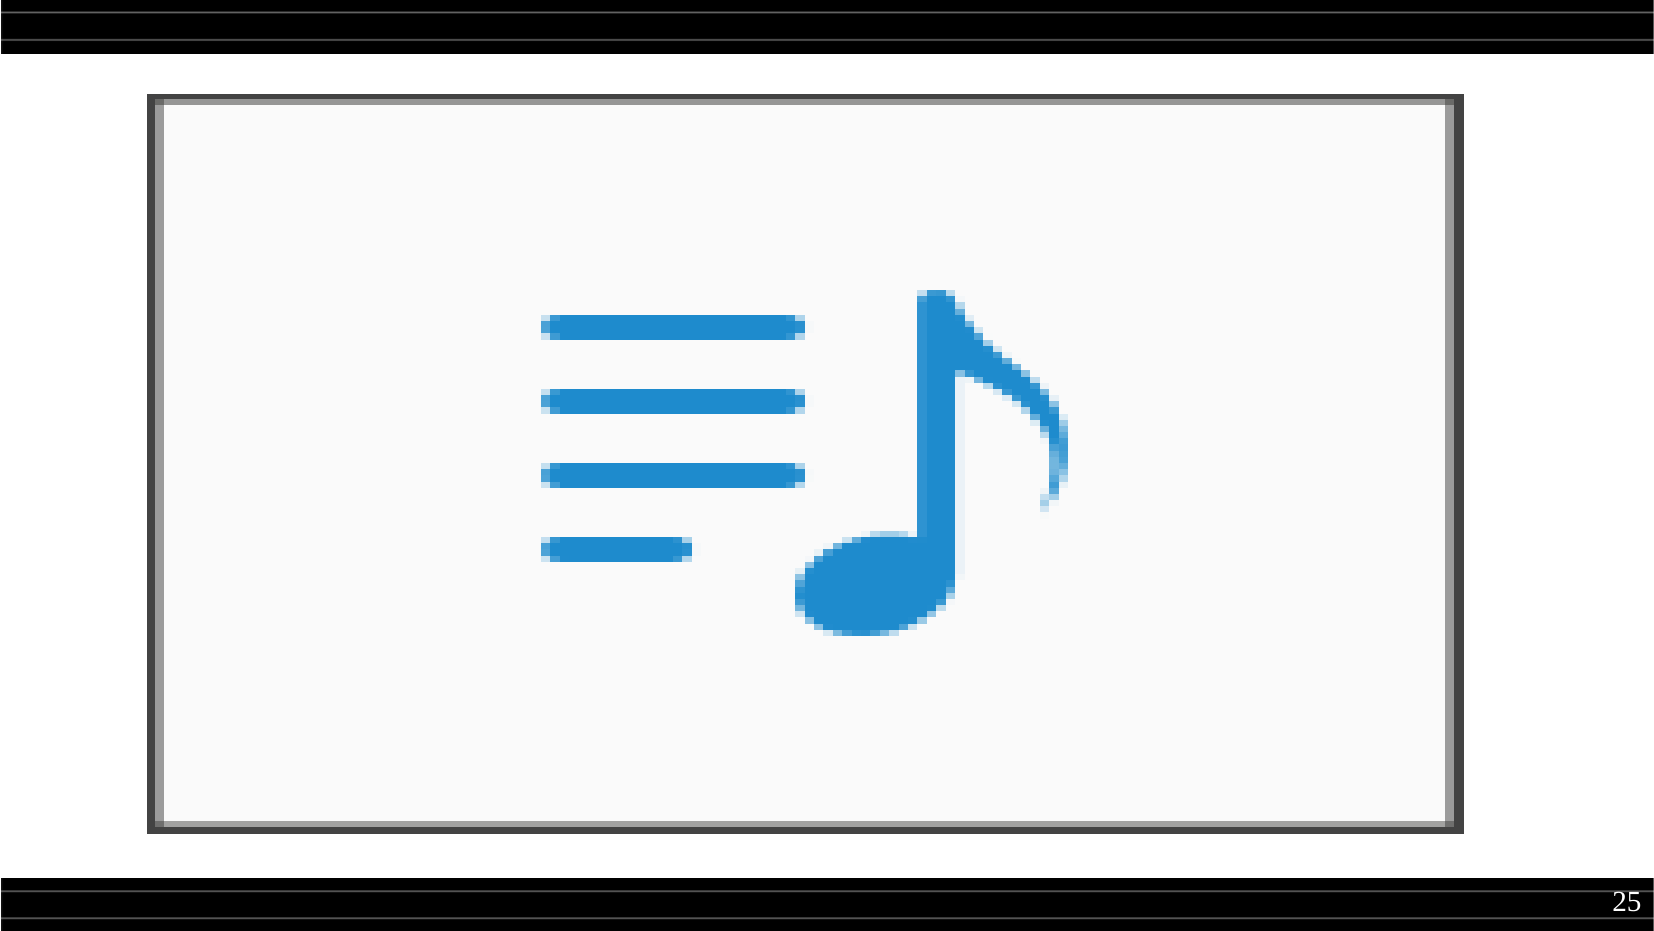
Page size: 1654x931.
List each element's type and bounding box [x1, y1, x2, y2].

picture [1, 878, 1654, 931]
picture [1, 0, 1654, 54]
text_box [145, 92, 1465, 835]
